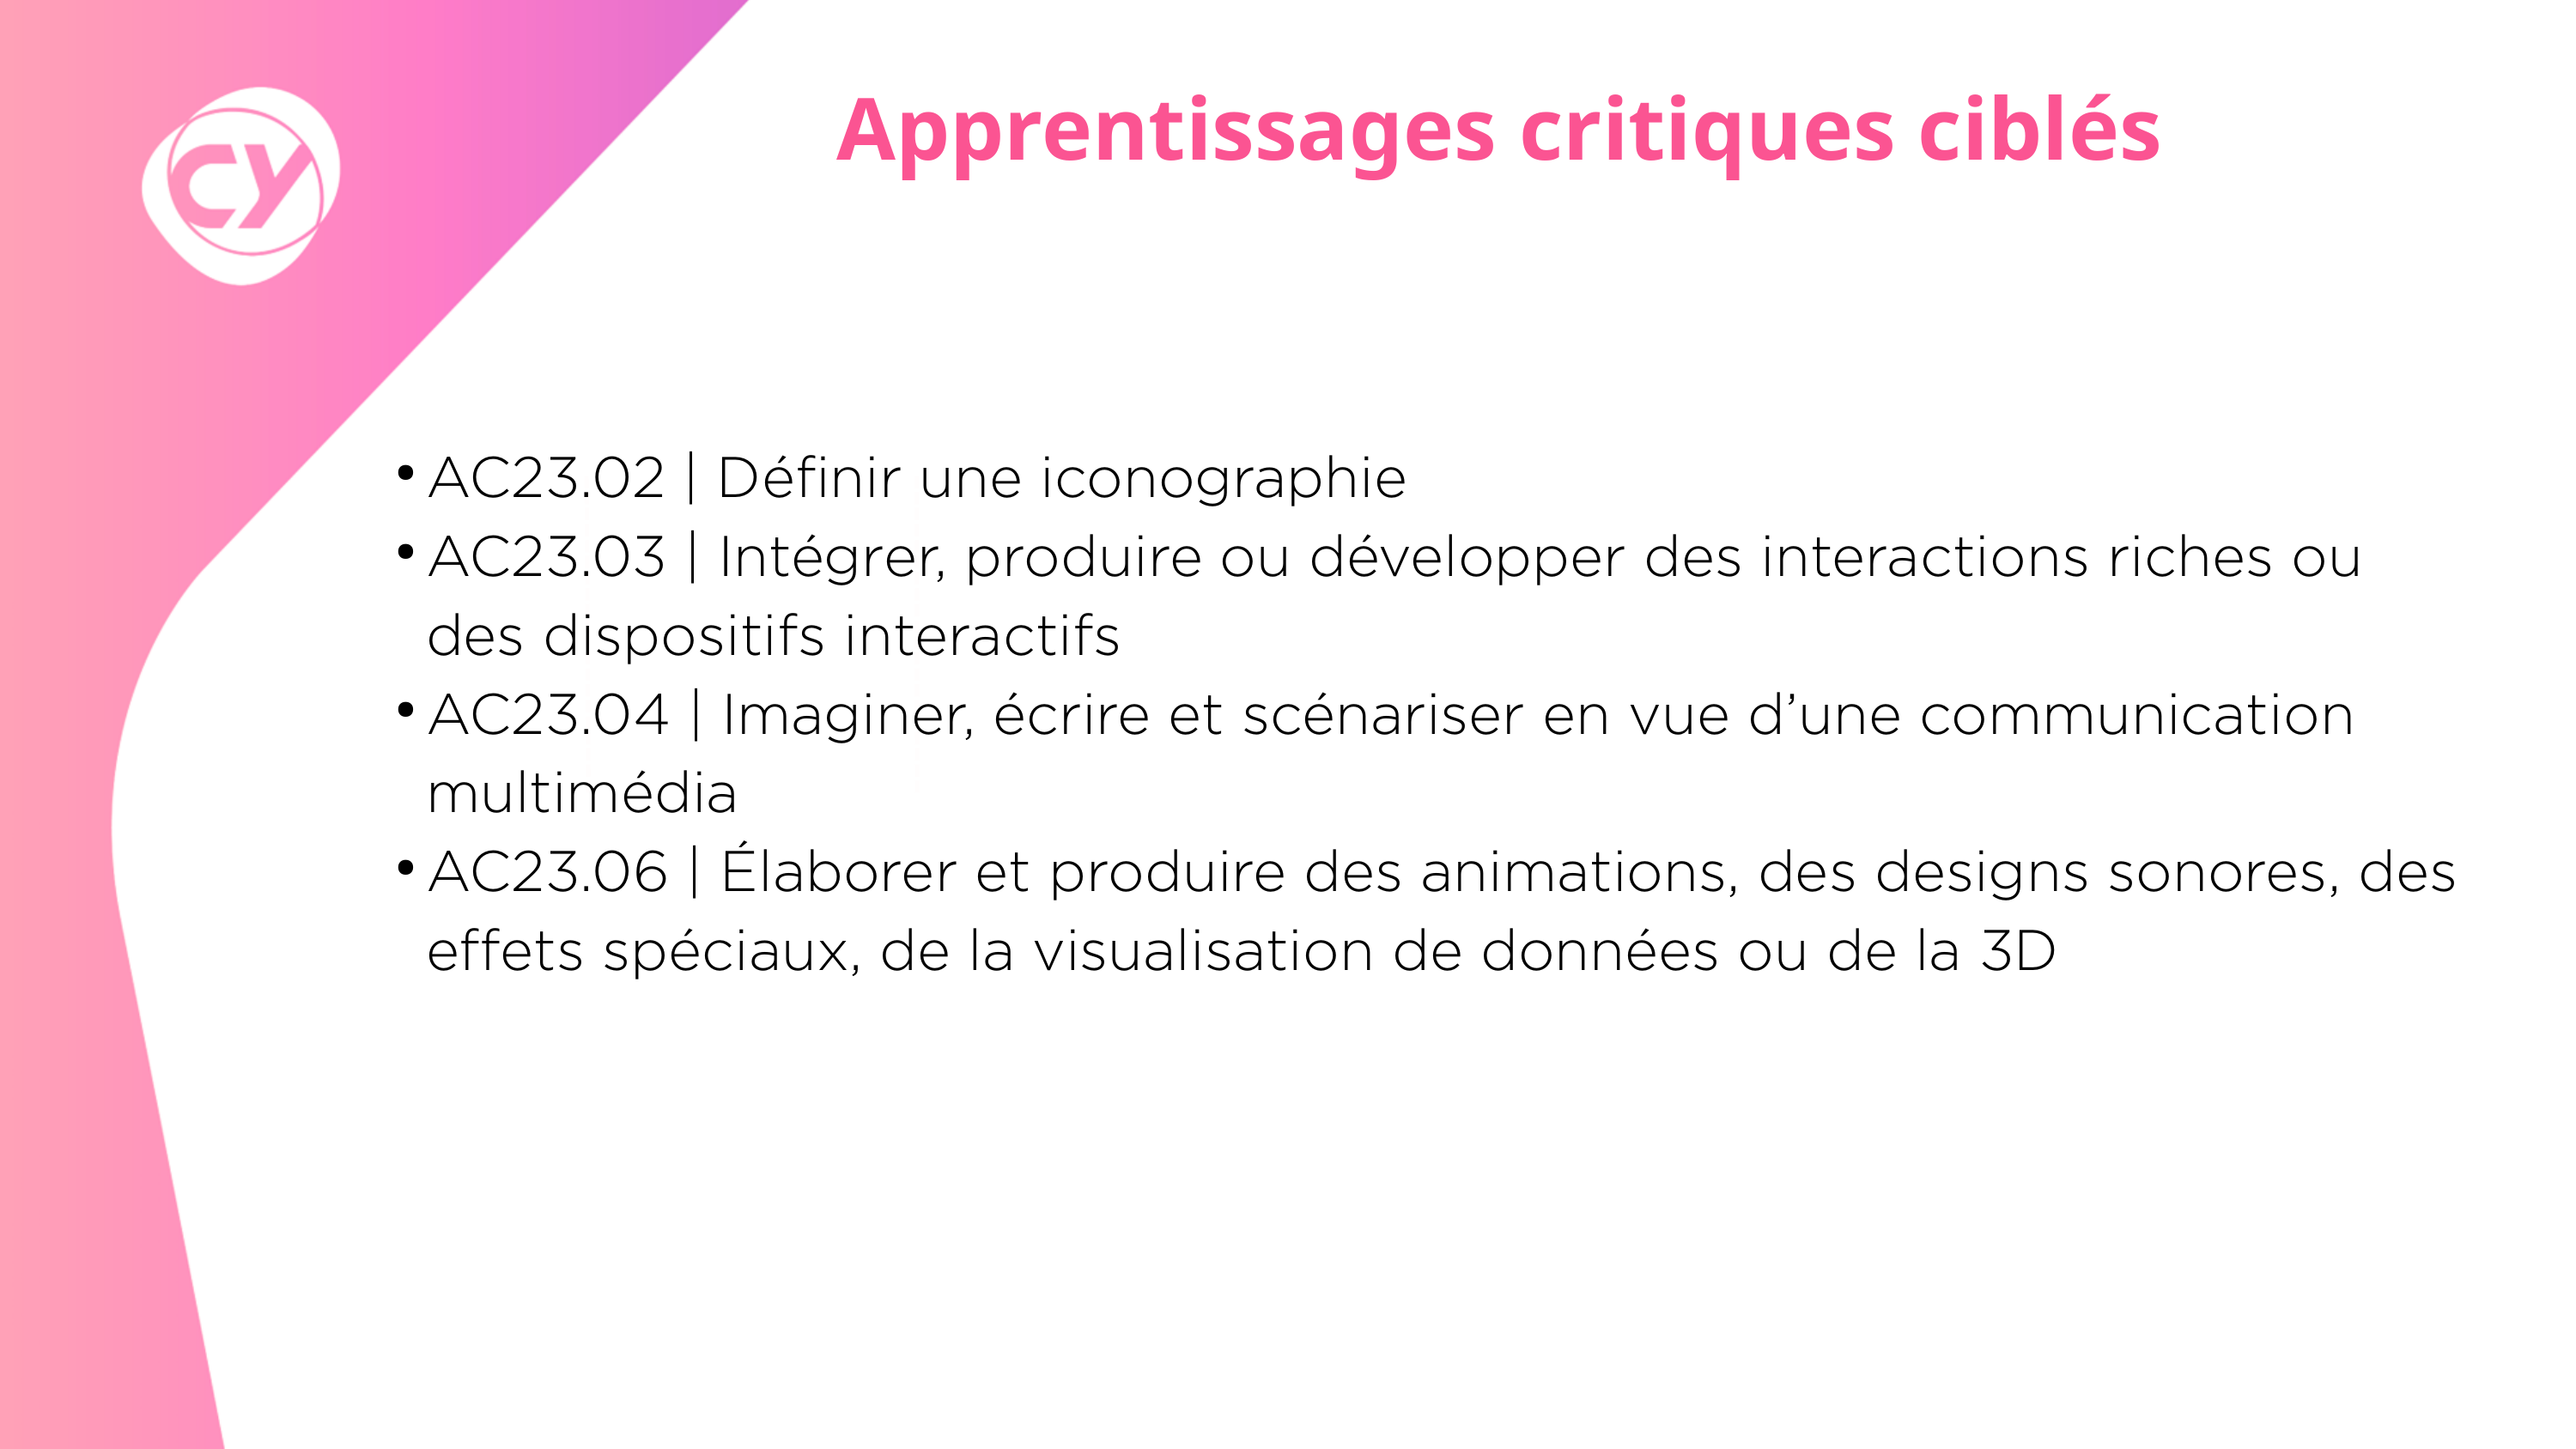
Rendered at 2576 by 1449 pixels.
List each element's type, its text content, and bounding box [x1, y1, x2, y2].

picture [0, 0, 2576, 1449]
text_box AC23.02 | Définir une iconographie AC23.03 | Intégrer, produire ou développer des interactions riches ou des dispositifs interactifs AC23.04 | Imaginer, écrire et scénariser en vue d’une communication multimédia AC23.06 | Élaborer et produire des animations, des designs sonores, des effets spéciaux, de la visualisation de données ou de la 3D [395, 429, 2475, 1062]
text_box Apprentissages critiques ciblés [915, 122, 933, 150]
text_box Apprentissages critiques ciblés [689, 57, 2311, 178]
text_box Apprentissages critiques ciblés [1709, 123, 1728, 150]
text_box Apprentissages critiques ciblés [969, 122, 987, 150]
text_box Apprentissages critiques ciblés [1366, 123, 1385, 150]
